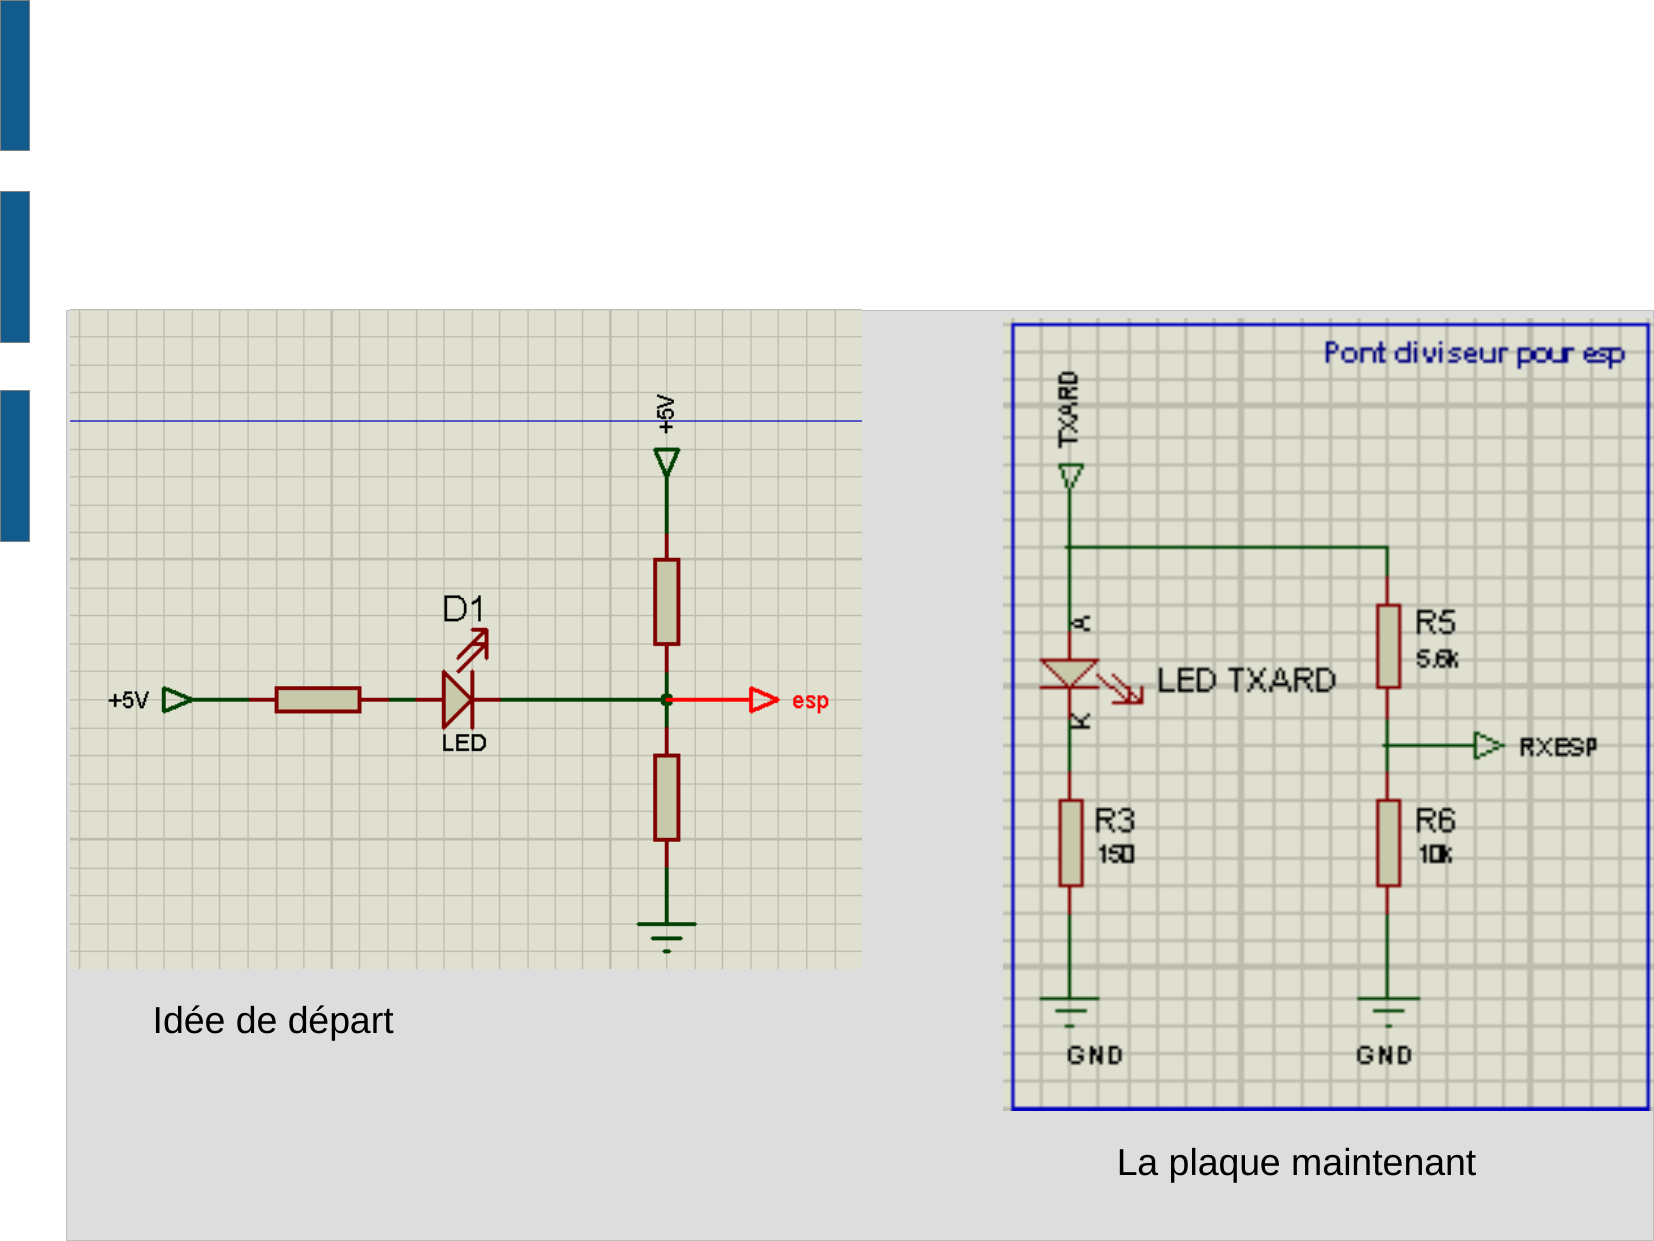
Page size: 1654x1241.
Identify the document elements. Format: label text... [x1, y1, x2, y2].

picture [1003, 318, 1654, 1111]
text_box La plaque maintenant [1102, 1133, 1613, 1205]
text_box Idée de départ [138, 992, 491, 1063]
picture [70, 309, 862, 969]
